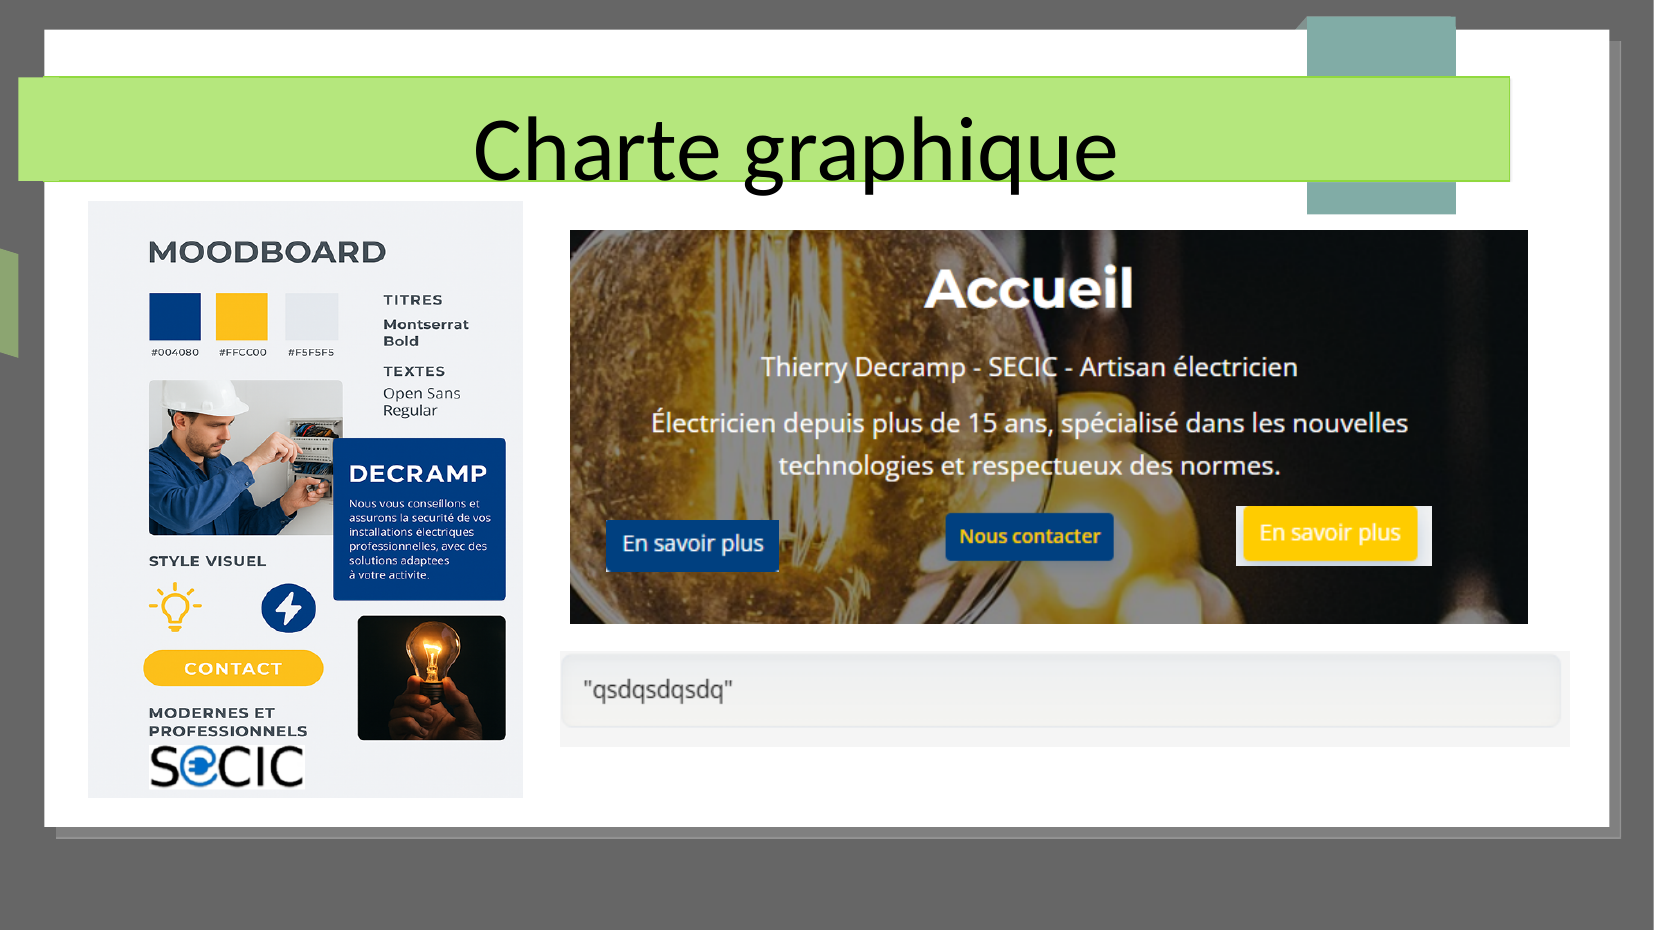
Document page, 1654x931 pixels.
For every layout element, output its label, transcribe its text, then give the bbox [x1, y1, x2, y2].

picture [560, 651, 1570, 747]
picture [86, 201, 523, 798]
picture [570, 230, 1528, 624]
title Charte graphique [88, 72, 1506, 179]
